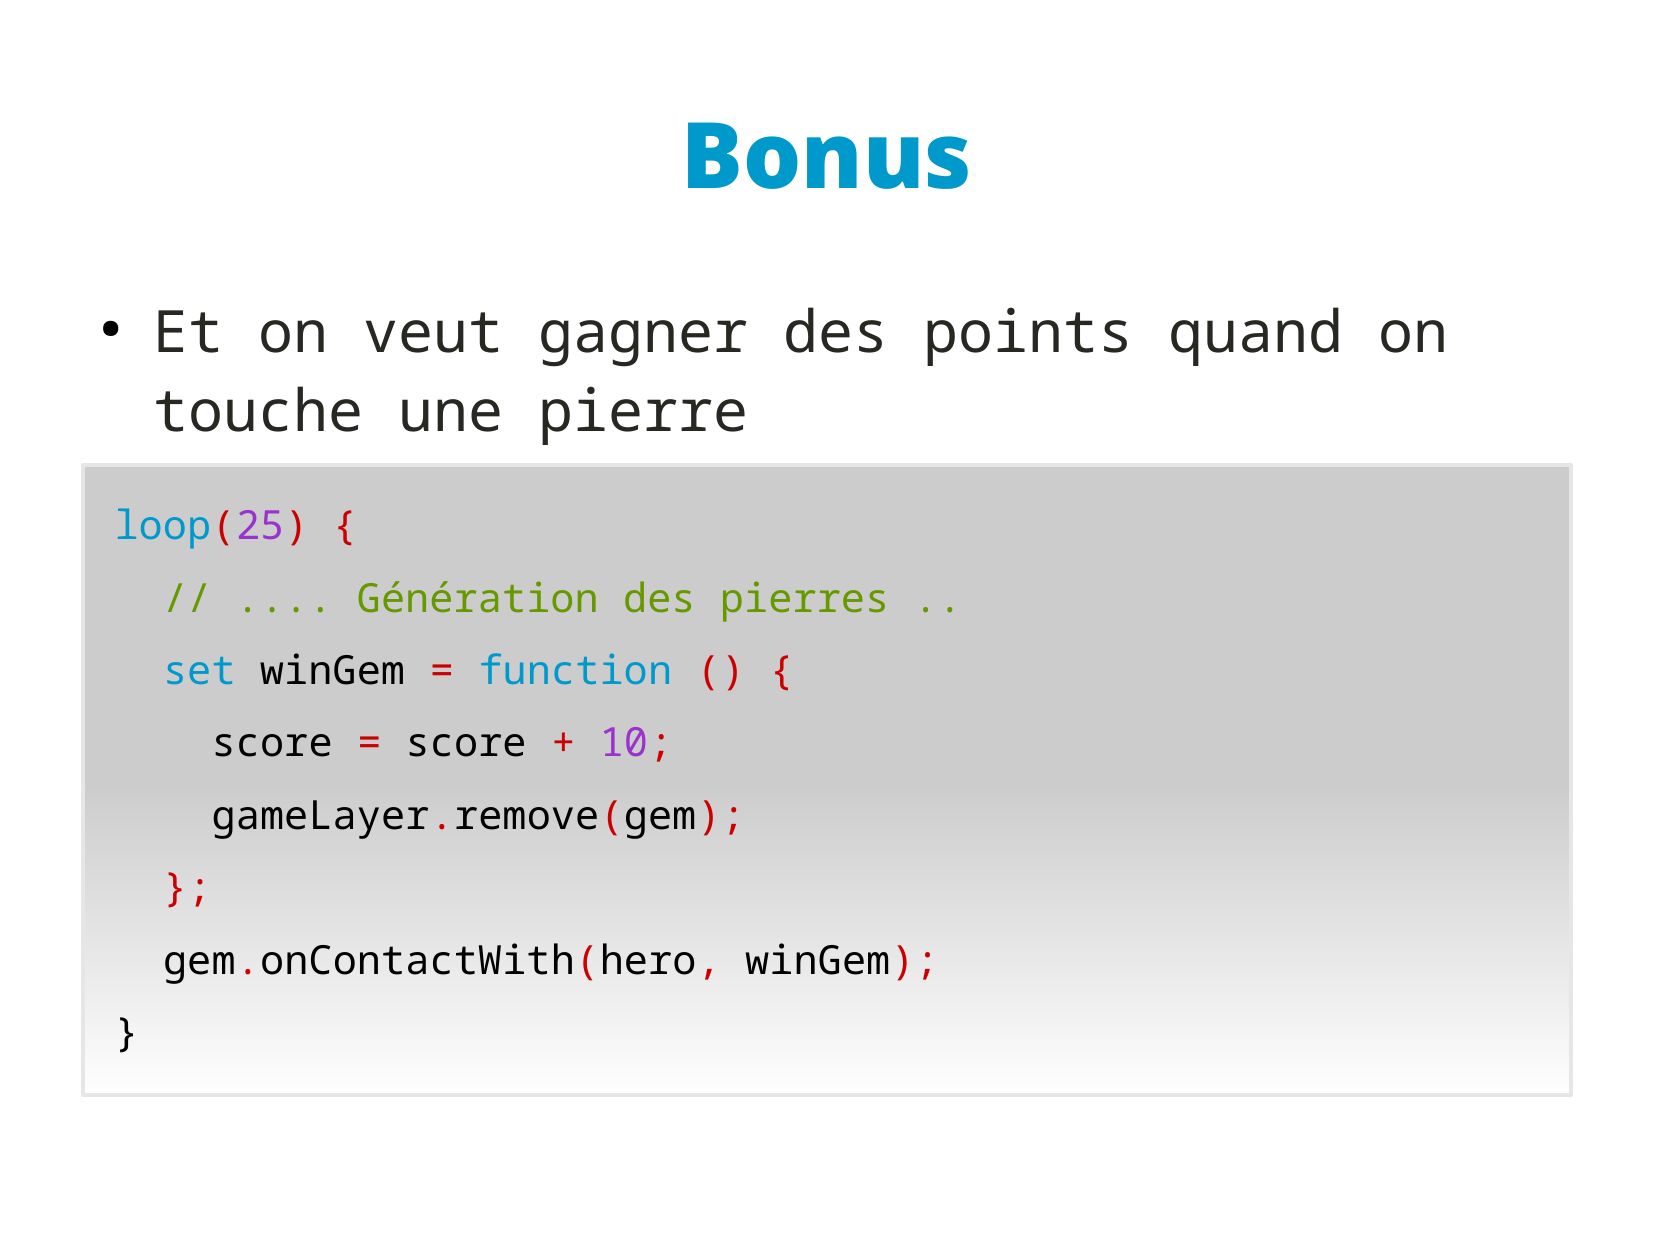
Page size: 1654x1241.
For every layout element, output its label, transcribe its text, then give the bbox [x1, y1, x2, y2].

list loop(25) { // .... Génération des pierres .. set winGem = function () { score = score + 10; gameLayer.remove(gem); }; gem.onContactWith(hero, winGem); } [83, 465, 1571, 1096]
list Et on veut gagner des points quand on touche une pierre [82, 290, 1571, 463]
title Bonus [82, 49, 1571, 257]
